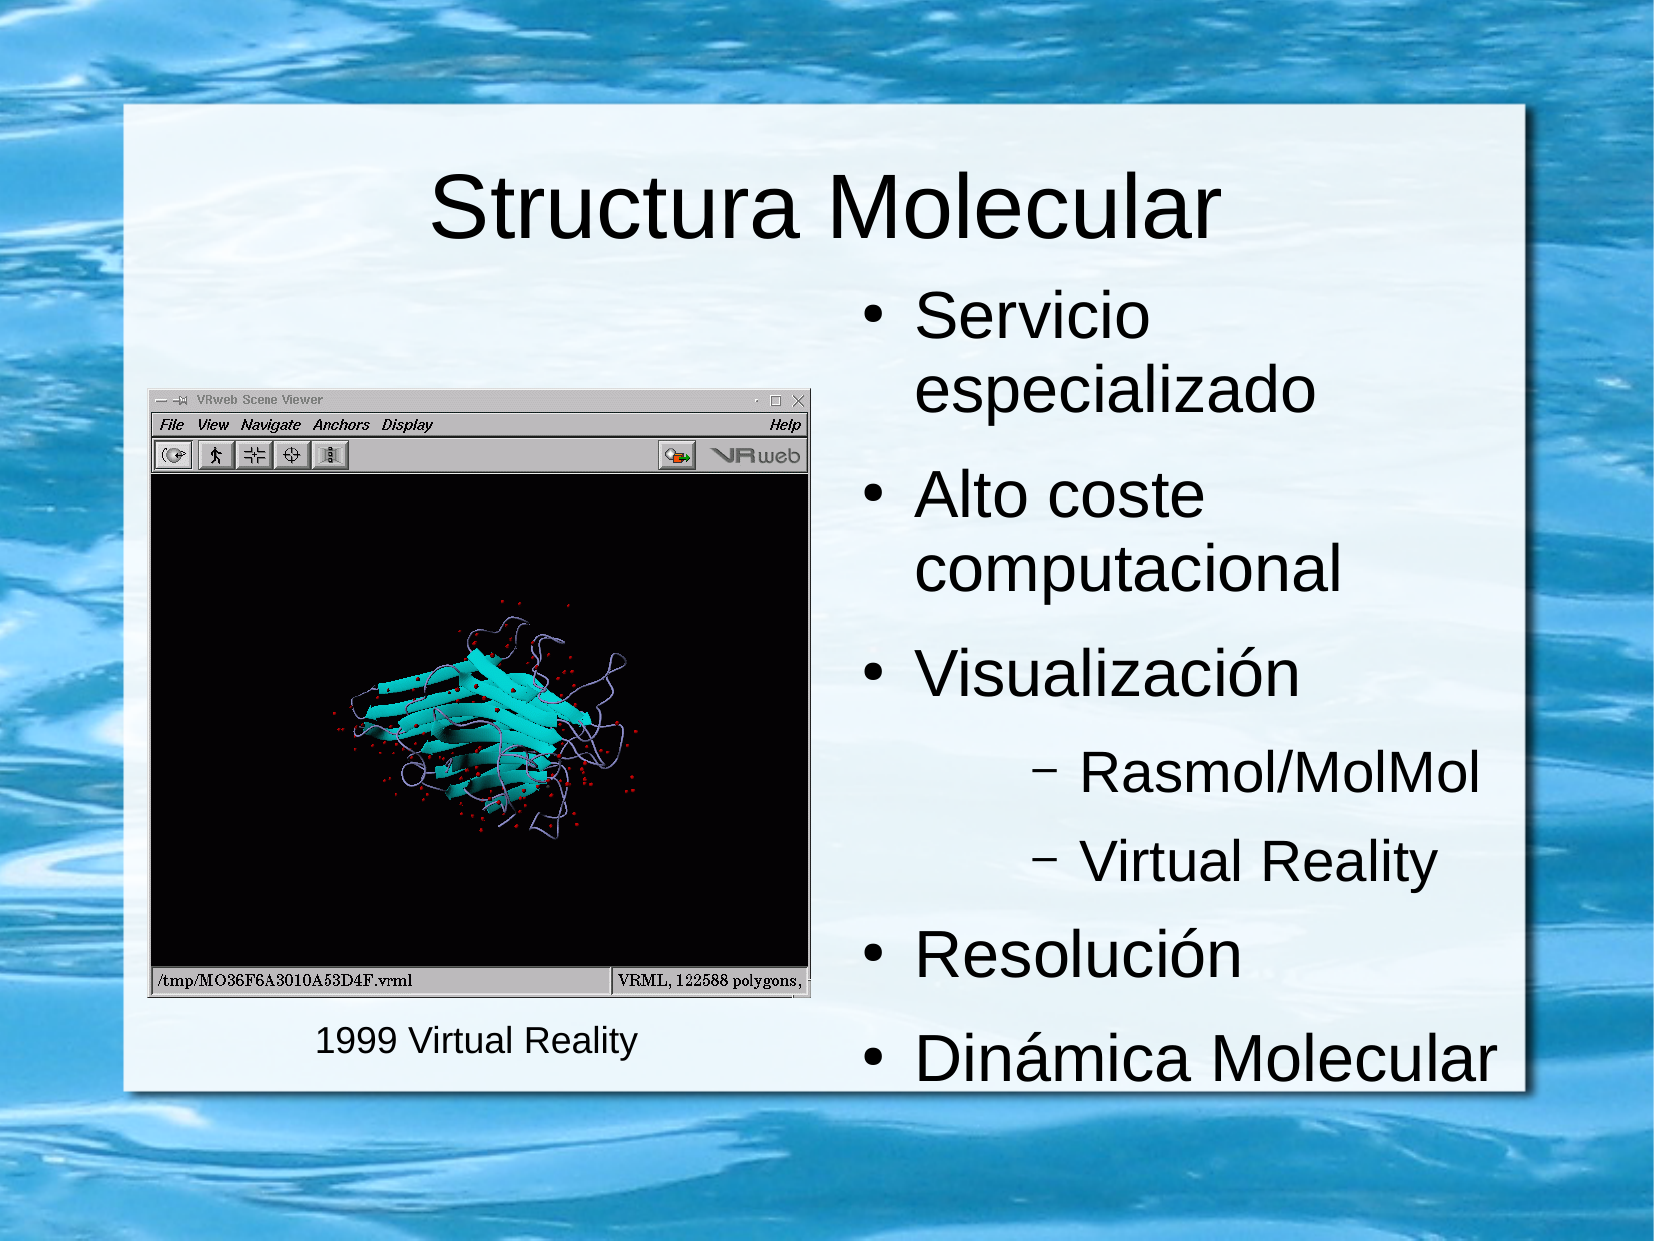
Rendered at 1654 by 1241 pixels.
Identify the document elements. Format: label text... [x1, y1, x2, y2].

picture [0, 0, 1654, 1241]
list Servicio especializado Alto coste computacional Visualización Rasmol/MolMol Virtual Reality Resolución Dinámica Molecular [843, 277, 1507, 1097]
title Structura Molecular [147, 118, 1506, 296]
text_box 1999 Virtual Reality [300, 1012, 654, 1070]
